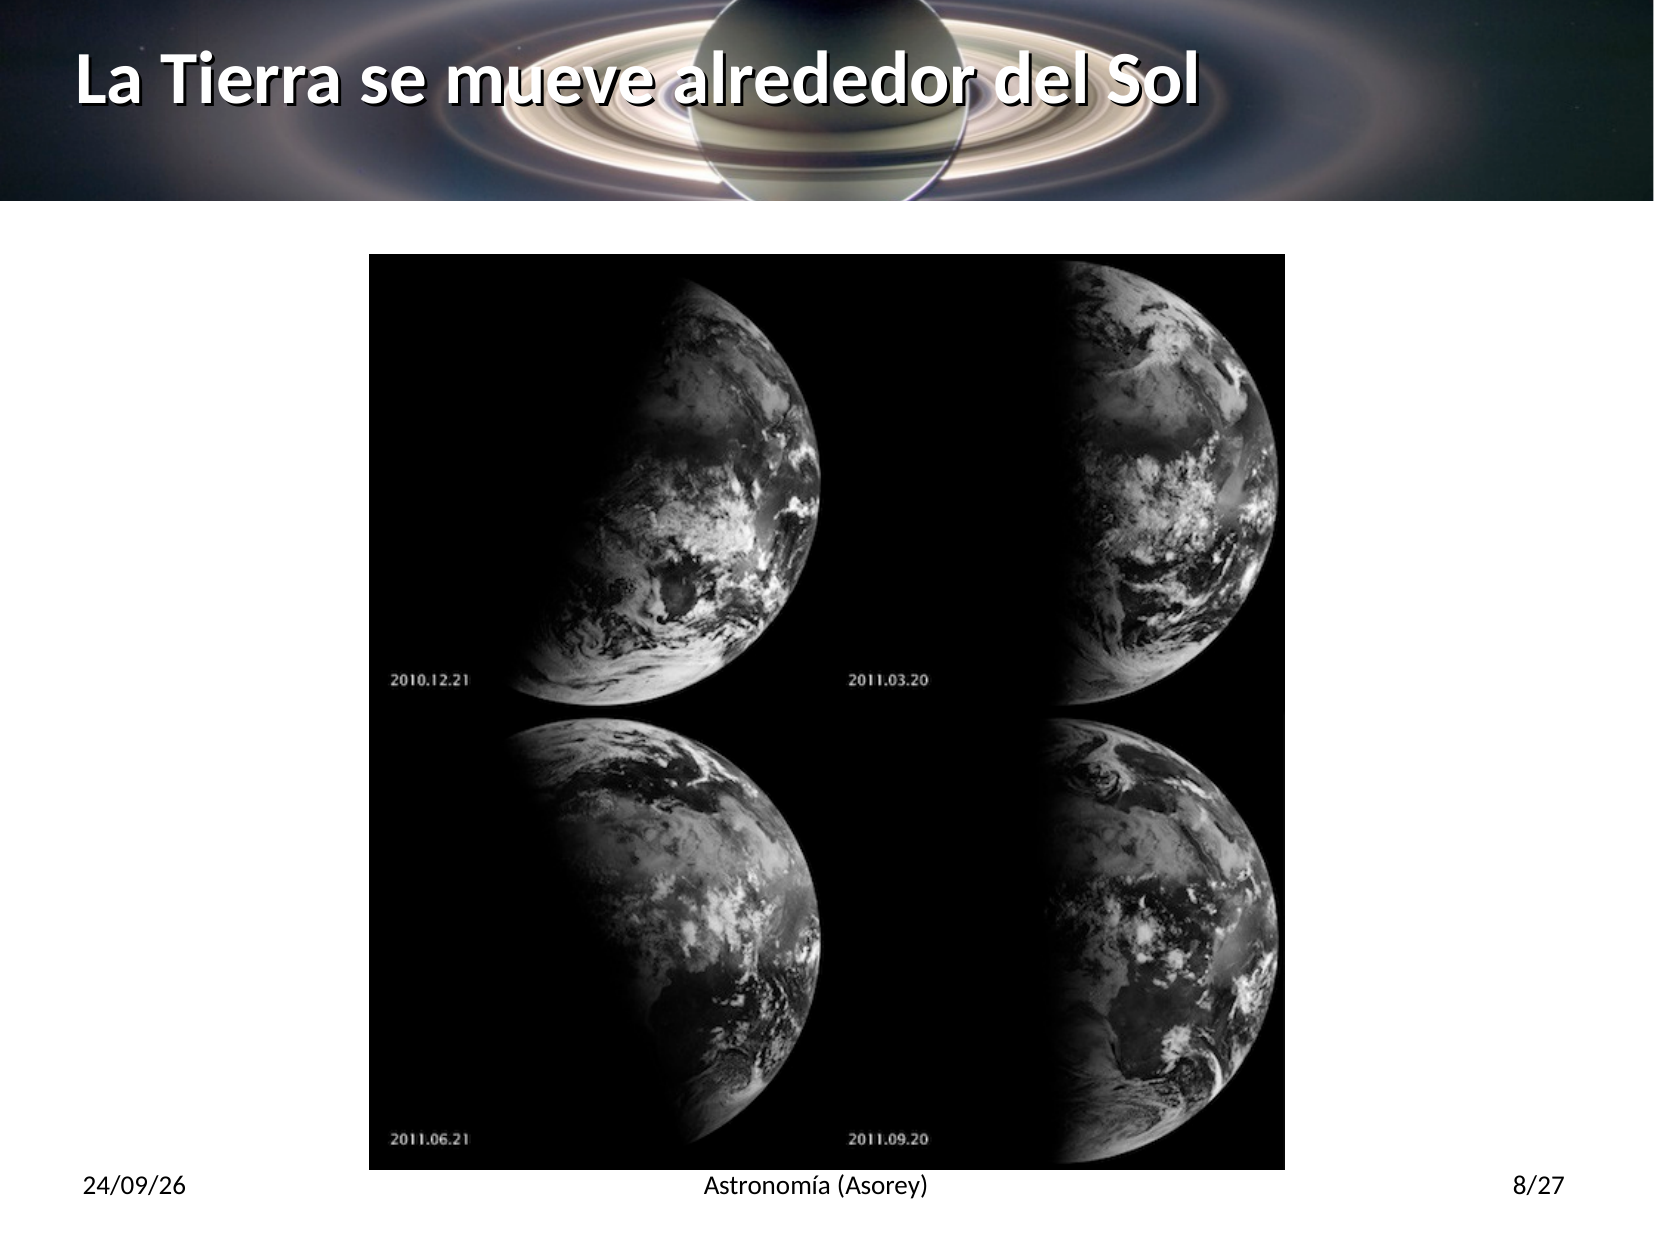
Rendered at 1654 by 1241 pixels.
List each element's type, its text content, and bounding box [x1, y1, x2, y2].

picture [369, 254, 1285, 1171]
title La Tierra se mueve alrededor del Sol [75, 19, 1564, 151]
picture [0, 0, 1654, 201]
